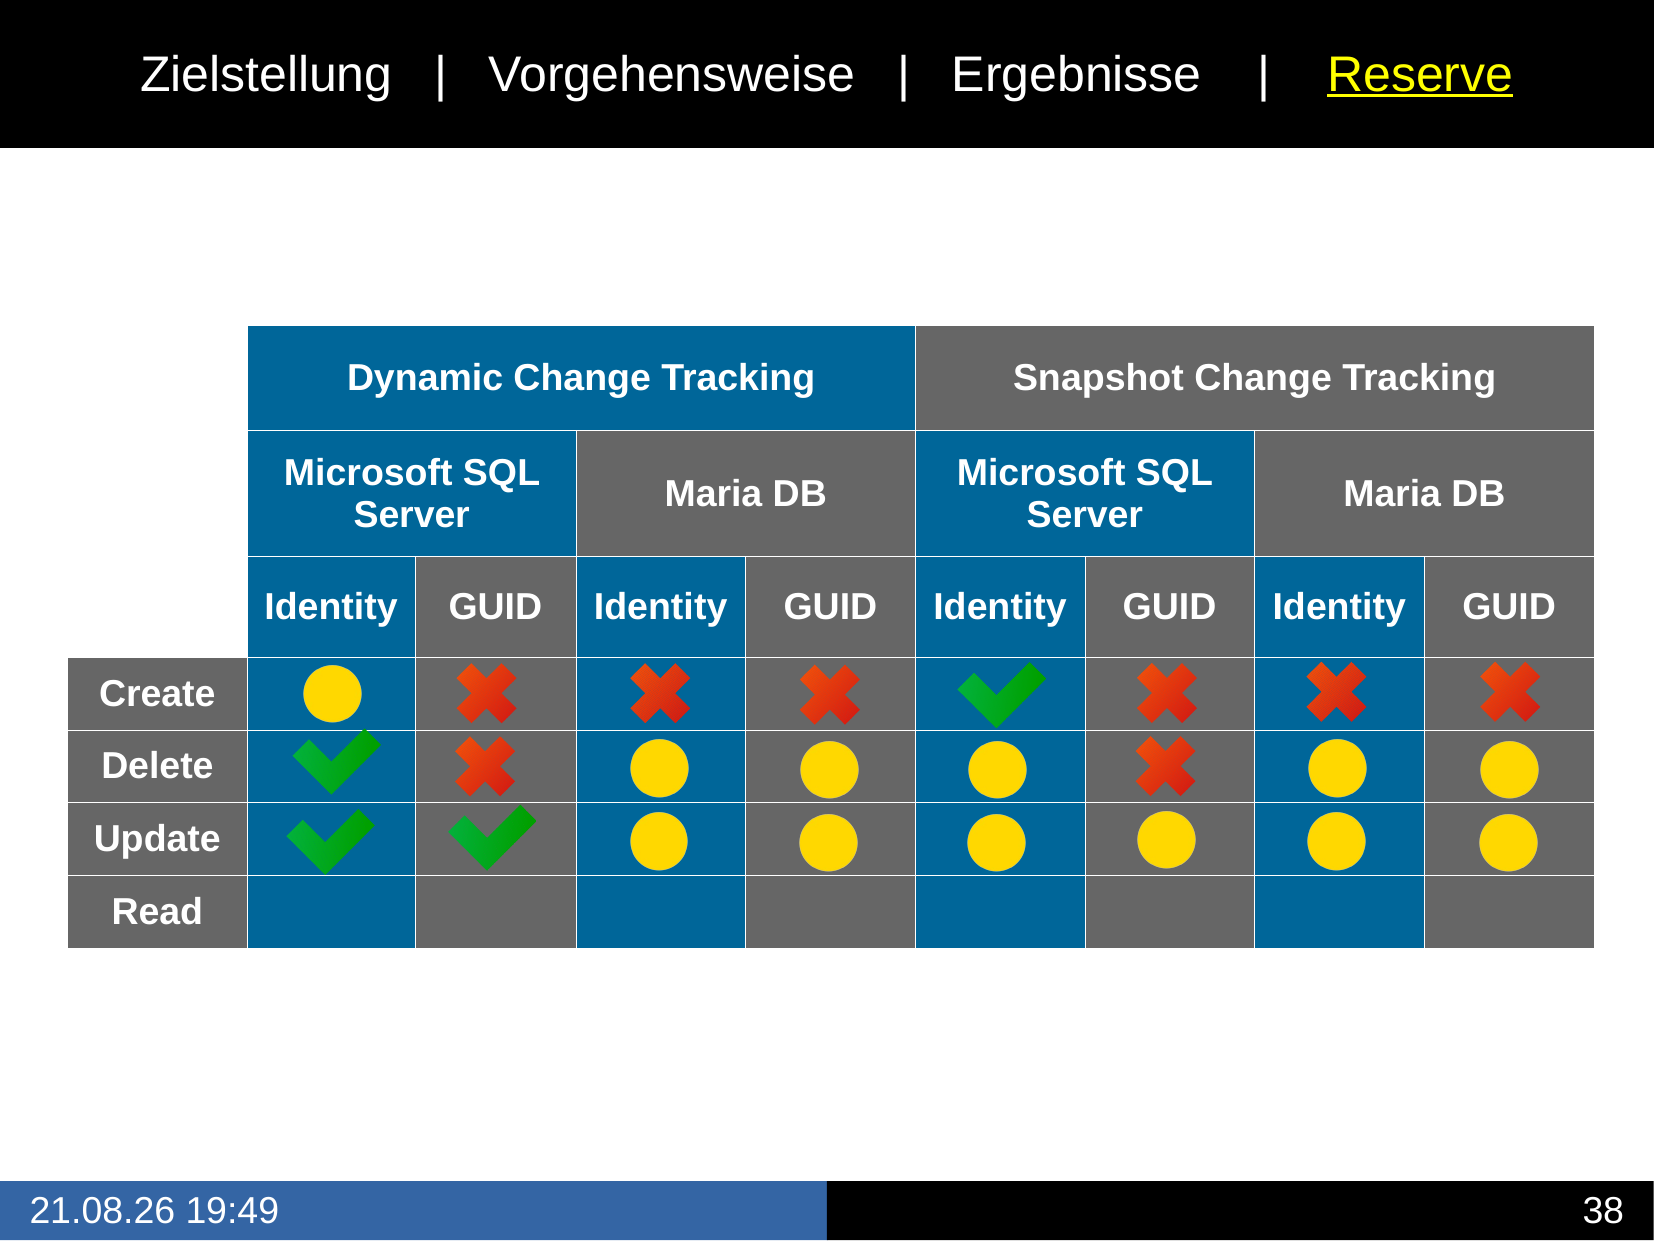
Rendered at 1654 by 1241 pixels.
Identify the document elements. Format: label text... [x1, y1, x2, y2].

table_cell [68, 557, 247, 657]
table_cell [746, 803, 915, 875]
table_cell Update [68, 803, 247, 875]
table_cell [577, 731, 745, 802]
picture [786, 738, 872, 802]
table_cell [68, 949, 247, 1108]
table_cell [916, 803, 1085, 875]
picture [294, 730, 379, 793]
table_cell [248, 949, 415, 1108]
table_cell [1425, 949, 1594, 1108]
table_cell [68, 431, 247, 556]
table_cell [577, 949, 745, 1108]
picture [1132, 733, 1199, 799]
table_cell GUID [1425, 557, 1594, 657]
table_cell [577, 876, 745, 948]
table_cell [416, 876, 576, 948]
table_cell Identity [577, 557, 745, 657]
picture [1477, 659, 1543, 725]
table_header Dynamic Change Tracking [248, 326, 915, 430]
table_cell [248, 876, 415, 948]
table_cell [577, 658, 745, 730]
picture [968, 815, 1025, 871]
table_cell Microsoft SQL Server [248, 431, 576, 556]
table_cell [916, 658, 1085, 730]
table_cell [916, 731, 1085, 802]
table_cell [1086, 658, 1254, 730]
picture [631, 740, 688, 797]
table_cell Delete [68, 731, 247, 802]
table_cell [916, 876, 1085, 948]
table_cell Microsoft SQL Server [916, 431, 1254, 556]
table_cell [746, 731, 915, 802]
table_cell [1425, 731, 1594, 802]
picture [1466, 738, 1552, 802]
table_cell Maria DB [577, 431, 915, 556]
picture [959, 664, 1045, 727]
table_cell [1086, 876, 1254, 948]
table_cell [1086, 949, 1254, 1108]
picture [1308, 663, 1365, 720]
table_cell [416, 658, 576, 730]
picture [288, 810, 373, 873]
picture [304, 666, 361, 722]
table_cell [1255, 658, 1424, 730]
table_header [68, 326, 247, 430]
table_cell Maria DB [1255, 431, 1594, 556]
picture [797, 662, 863, 728]
table_cell [1255, 876, 1424, 948]
table_cell GUID [746, 557, 915, 657]
picture [632, 665, 689, 722]
table_cell [248, 731, 415, 802]
picture [631, 813, 687, 870]
table_cell Identity [916, 557, 1085, 657]
table_cell GUID [416, 557, 576, 657]
picture [453, 660, 520, 726]
table_cell Read [68, 876, 247, 948]
picture [785, 811, 871, 875]
table_cell [248, 803, 415, 875]
table_cell [248, 658, 415, 730]
table_cell Create [68, 658, 247, 730]
table_cell GUID [1086, 557, 1254, 657]
picture [1123, 808, 1209, 872]
picture [1308, 813, 1365, 870]
table_cell [916, 949, 1085, 1108]
table_cell Identity [1255, 557, 1424, 657]
table_cell [746, 949, 915, 1108]
table_header Snapshot Change Tracking [916, 326, 1594, 430]
table_cell [416, 731, 576, 802]
table_cell [1255, 949, 1424, 1108]
table_cell [1086, 731, 1254, 802]
text_box Zielstellung | Vorgehensweise | Ergebnisse | Reserve [0, 0, 1654, 148]
table_cell [746, 876, 915, 948]
picture [969, 742, 1026, 798]
picture [445, 801, 540, 874]
table_cell [746, 658, 915, 730]
picture [1309, 740, 1366, 797]
table_cell [416, 949, 576, 1108]
table_cell [1425, 876, 1594, 948]
table_cell [1255, 731, 1424, 802]
picture [1134, 660, 1200, 726]
table_cell [577, 803, 745, 875]
table_cell Identity [248, 557, 415, 657]
table_cell [416, 803, 576, 875]
table_cell [1425, 658, 1594, 730]
table_cell [1086, 803, 1254, 875]
picture [1465, 811, 1551, 875]
picture [452, 733, 518, 799]
table_cell [1255, 803, 1424, 875]
table_cell [1425, 803, 1594, 875]
